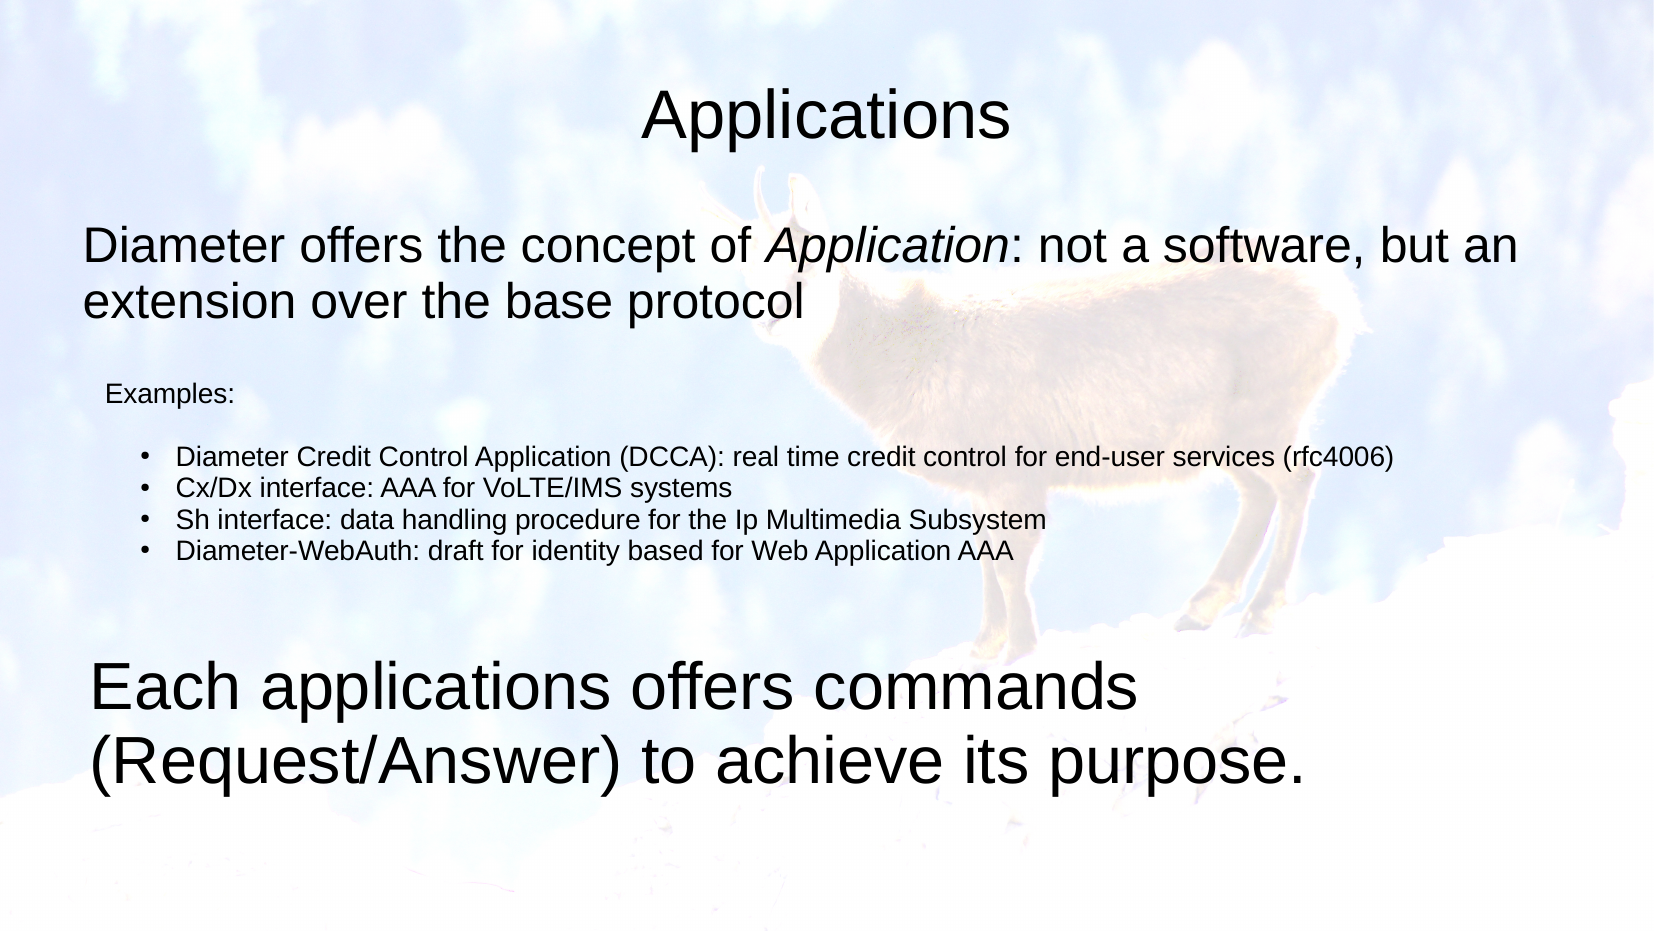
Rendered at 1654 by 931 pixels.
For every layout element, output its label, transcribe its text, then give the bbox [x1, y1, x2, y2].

text_box Each applications offers commands (Request/Answer) to achieve its purpose. [75, 641, 1576, 806]
list Diameter offers the concept of Application: not a software, but an extension over the base protocol [82, 217, 1571, 372]
title Applications [82, 37, 1571, 193]
text_box Examples: Diameter Credit Control Application (DCCA): real time credit control for end-user services (rfc4006) Cx/Dx interface: AAA for VoLTE/IMS systems Sh interface: data handling procedure for the Ip Multimedia Subsystem Diameter-WebAuth: draft for identity based for Web Application AAA [90, 371, 1561, 603]
picture [0, 0, 1654, 931]
